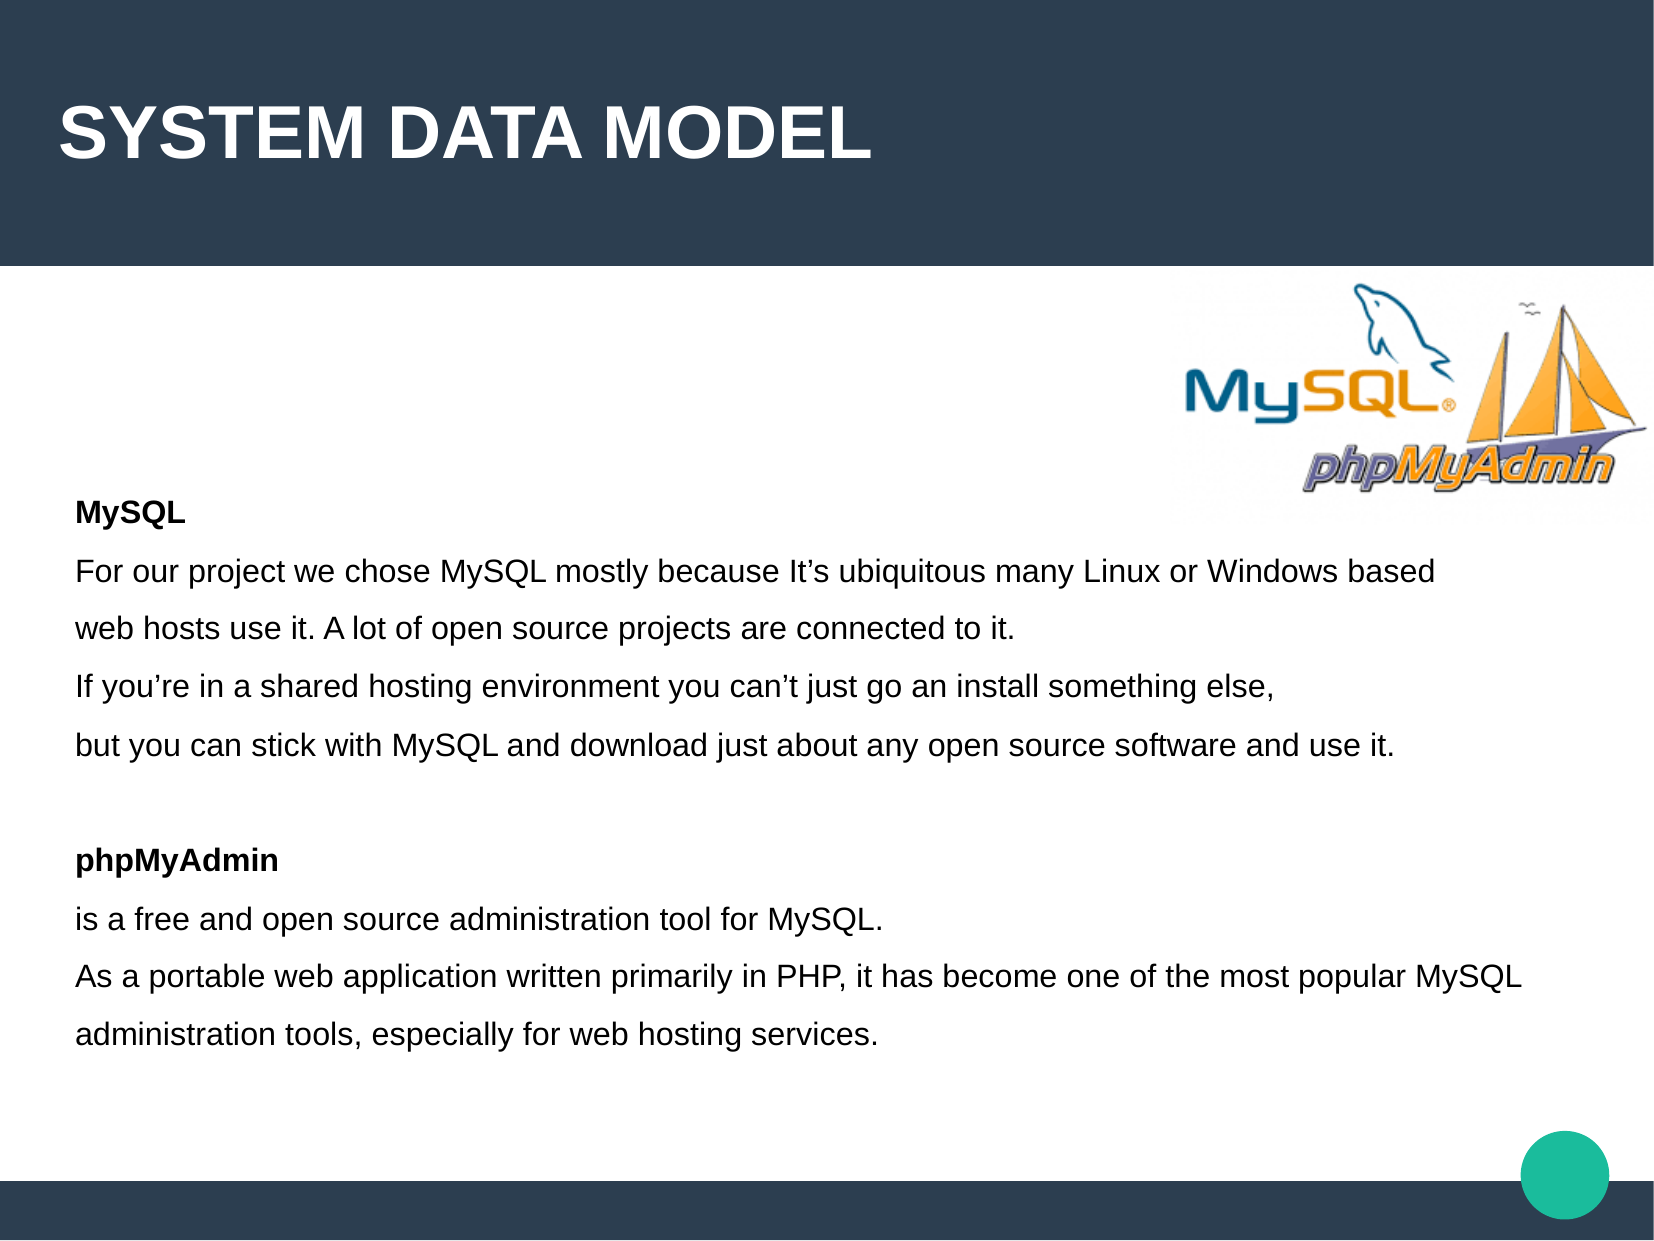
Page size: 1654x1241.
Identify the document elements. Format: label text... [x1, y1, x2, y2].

list MySQL For our project we chose MySQL mostly because It’s ubiquitous many Linux or Windows based web hosts use it. A lot of open source projects are connected to it. If you’re in a shared hosting environment you can’t just go an install something else, but you can stick with MySQL and download just about any open source software and use it. phpMyAdmin is a free and open source administration tool for MySQL. As a portable web application written primarily in PHP, it has become one of the most popular MySQL administration tools, especially for web hosting services. [75, 375, 1564, 1096]
title SYSTEM DATA MODEL [59, 49, 1595, 207]
picture [1170, 270, 1654, 526]
